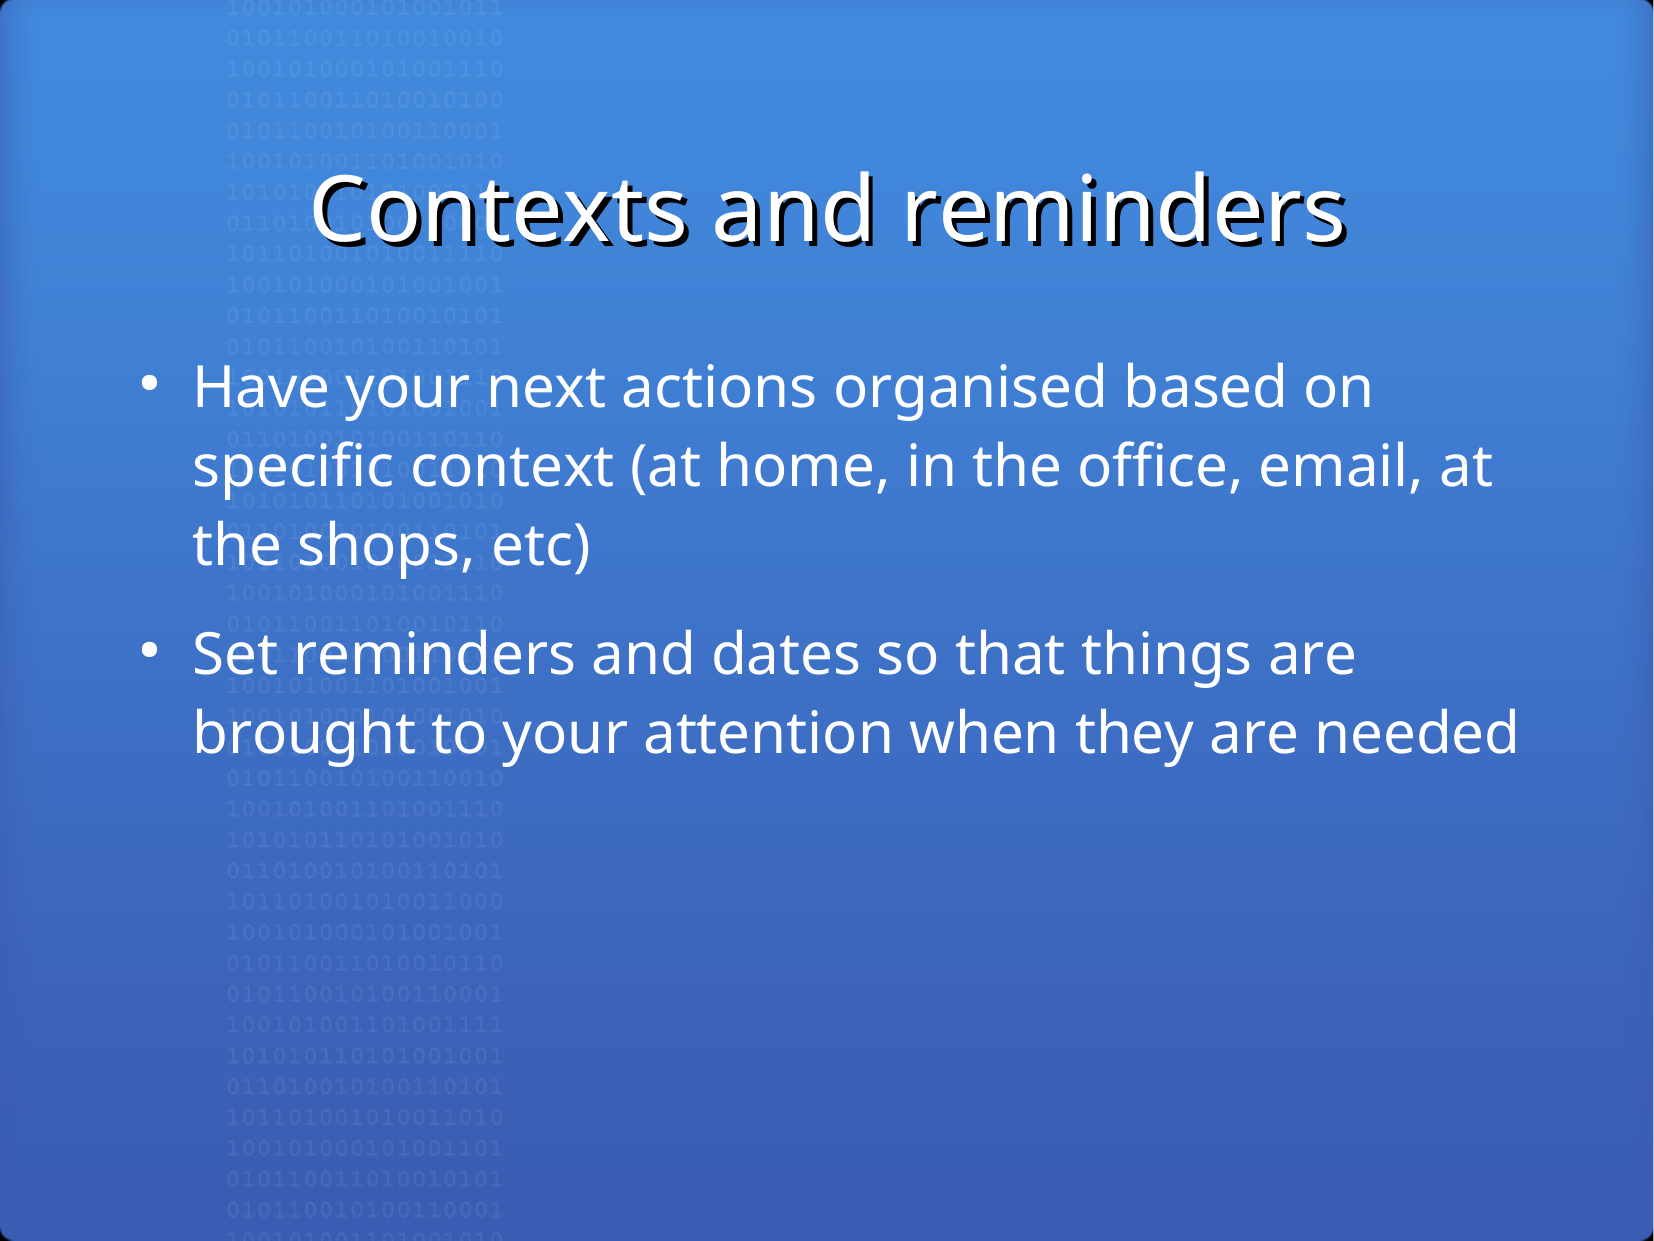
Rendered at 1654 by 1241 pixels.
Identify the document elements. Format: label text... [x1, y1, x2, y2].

list Have your next actions organised based on specific context (at home, in the office, email, at the shops, etc) Set reminders and dates so that things are brought to your attention when they are needed [121, 344, 1534, 1127]
title Contexts and reminders [121, 102, 1534, 310]
picture [0, 0, 1654, 1241]
